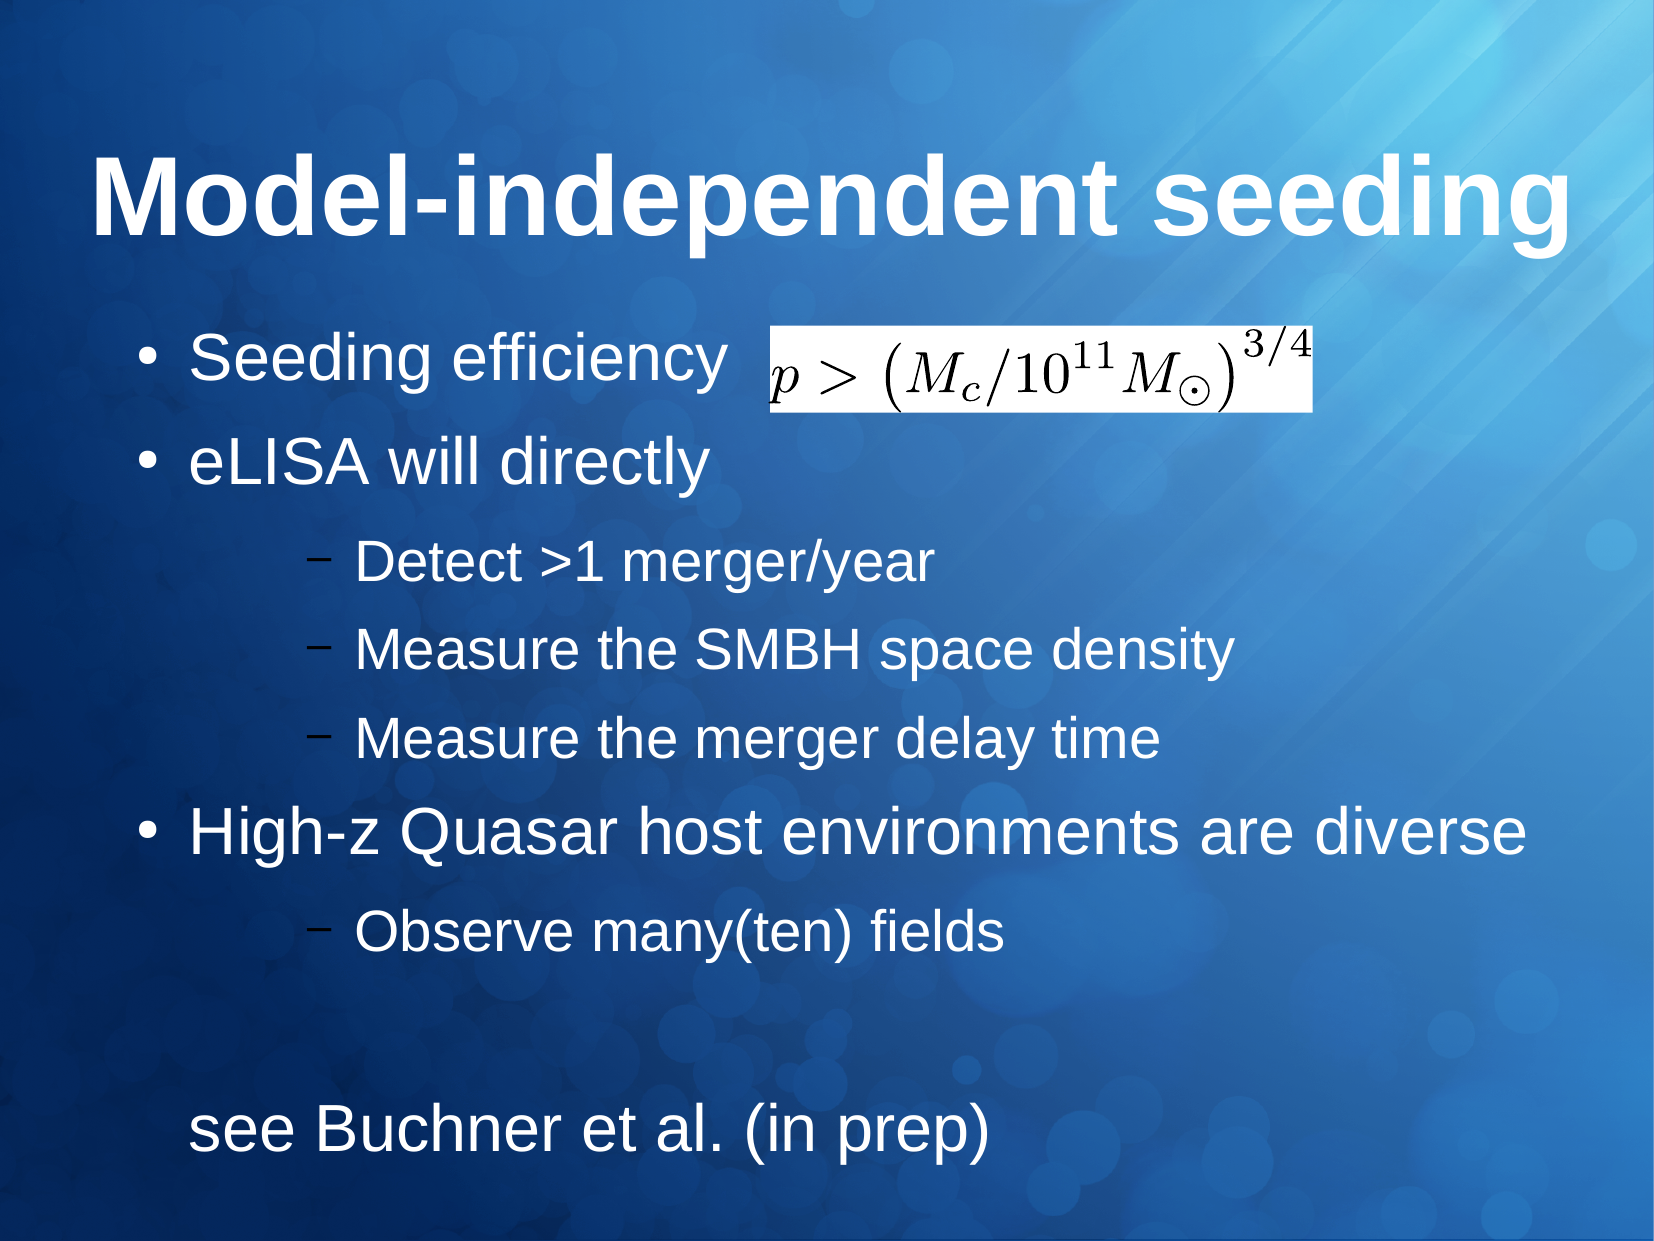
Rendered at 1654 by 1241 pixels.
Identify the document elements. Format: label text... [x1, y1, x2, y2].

picture [0, 0, 1654, 1241]
title Model-independent seeding [64, 70, 1601, 322]
list Seeding efficiency eLISA will directly Detect >1 merger/year Measure the SMBH space density Measure the merger delay time High-z Quasar host environments are diverse Observe many(ten) fields see Buchner et al. (in prep) [118, 319, 1571, 1167]
text_box [768, 325, 1313, 413]
